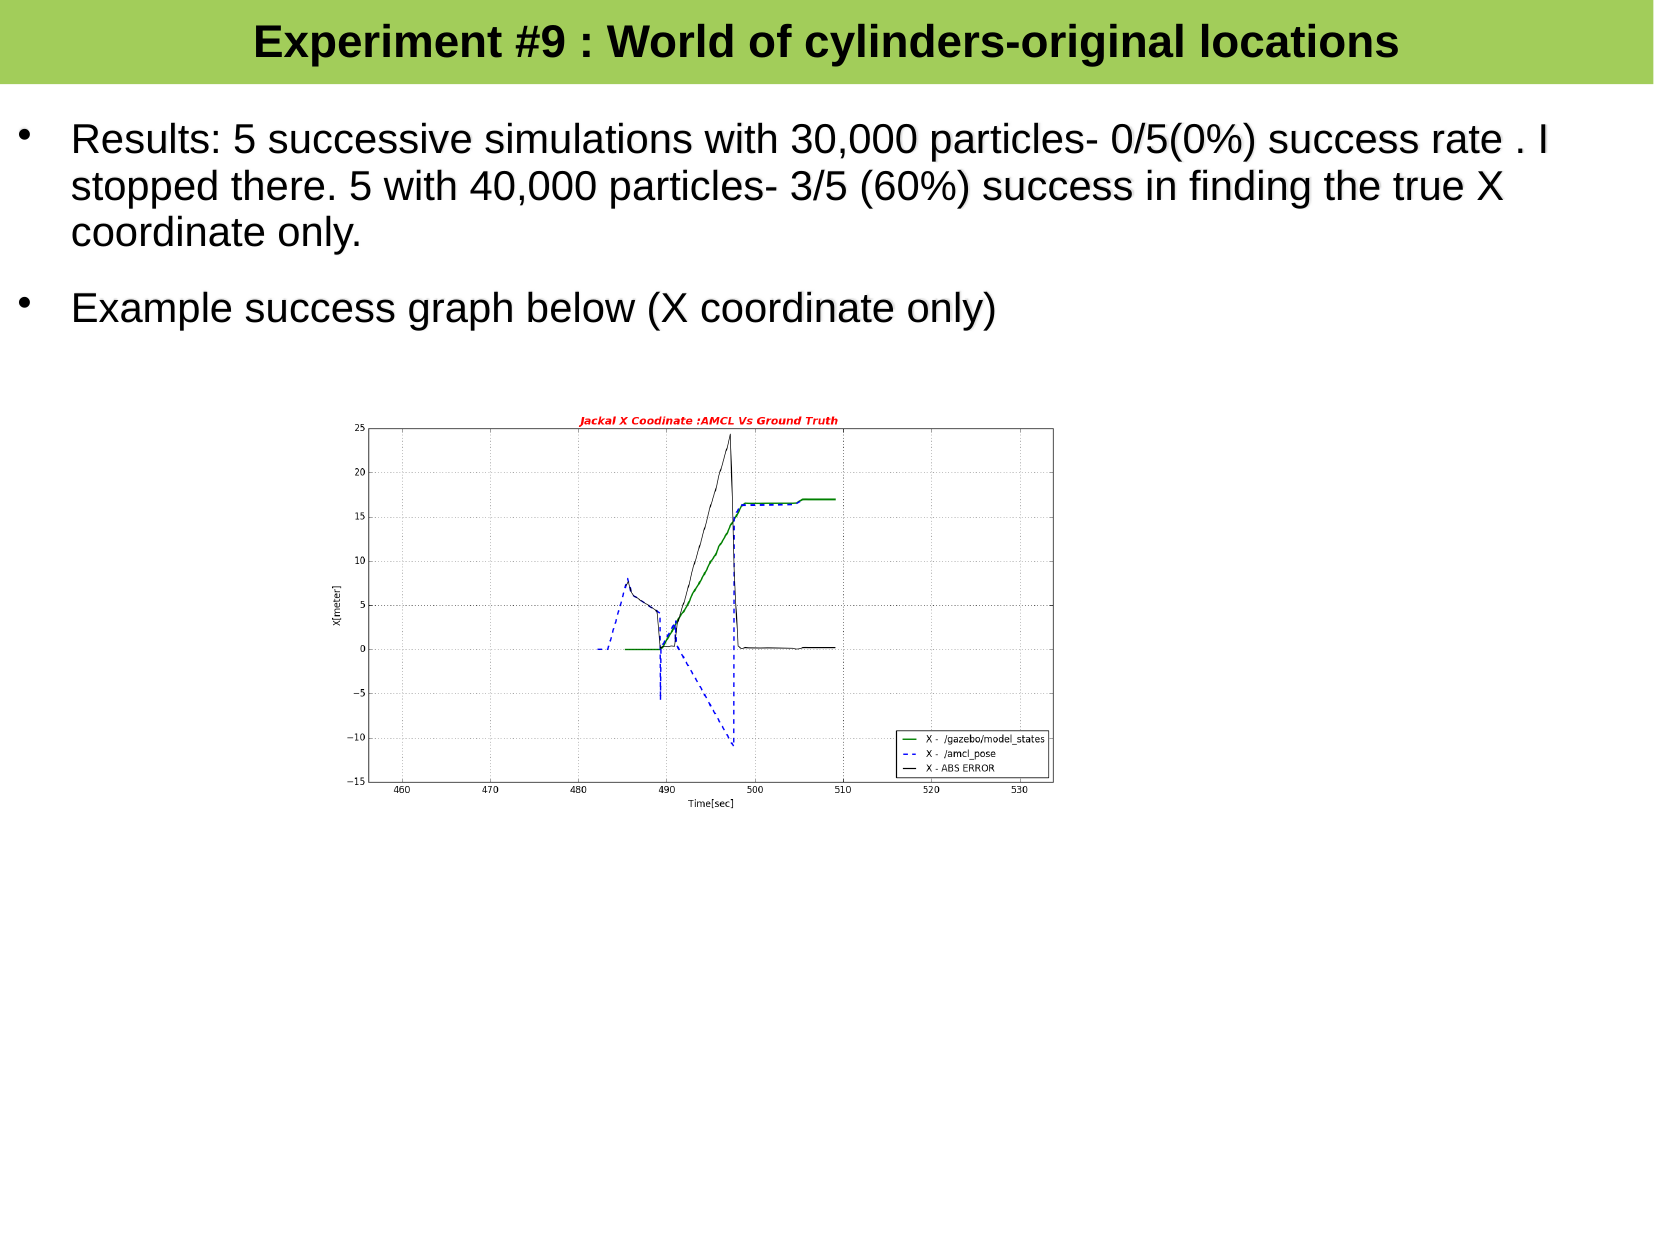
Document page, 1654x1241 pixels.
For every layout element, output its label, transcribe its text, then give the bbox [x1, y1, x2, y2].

picture [258, 384, 1141, 826]
title Experiment #9 : World of cylinders-original locations [0, 0, 1654, 85]
list Results: 5 successive simulations with 30,000 particles- 0/5(0%) success rate . I stopped there. 5 with 40,000 particles- 3/5 (60%) success in finding the true X coordinate only. Example success graph below (X coordinate only) [0, 115, 1654, 1241]
